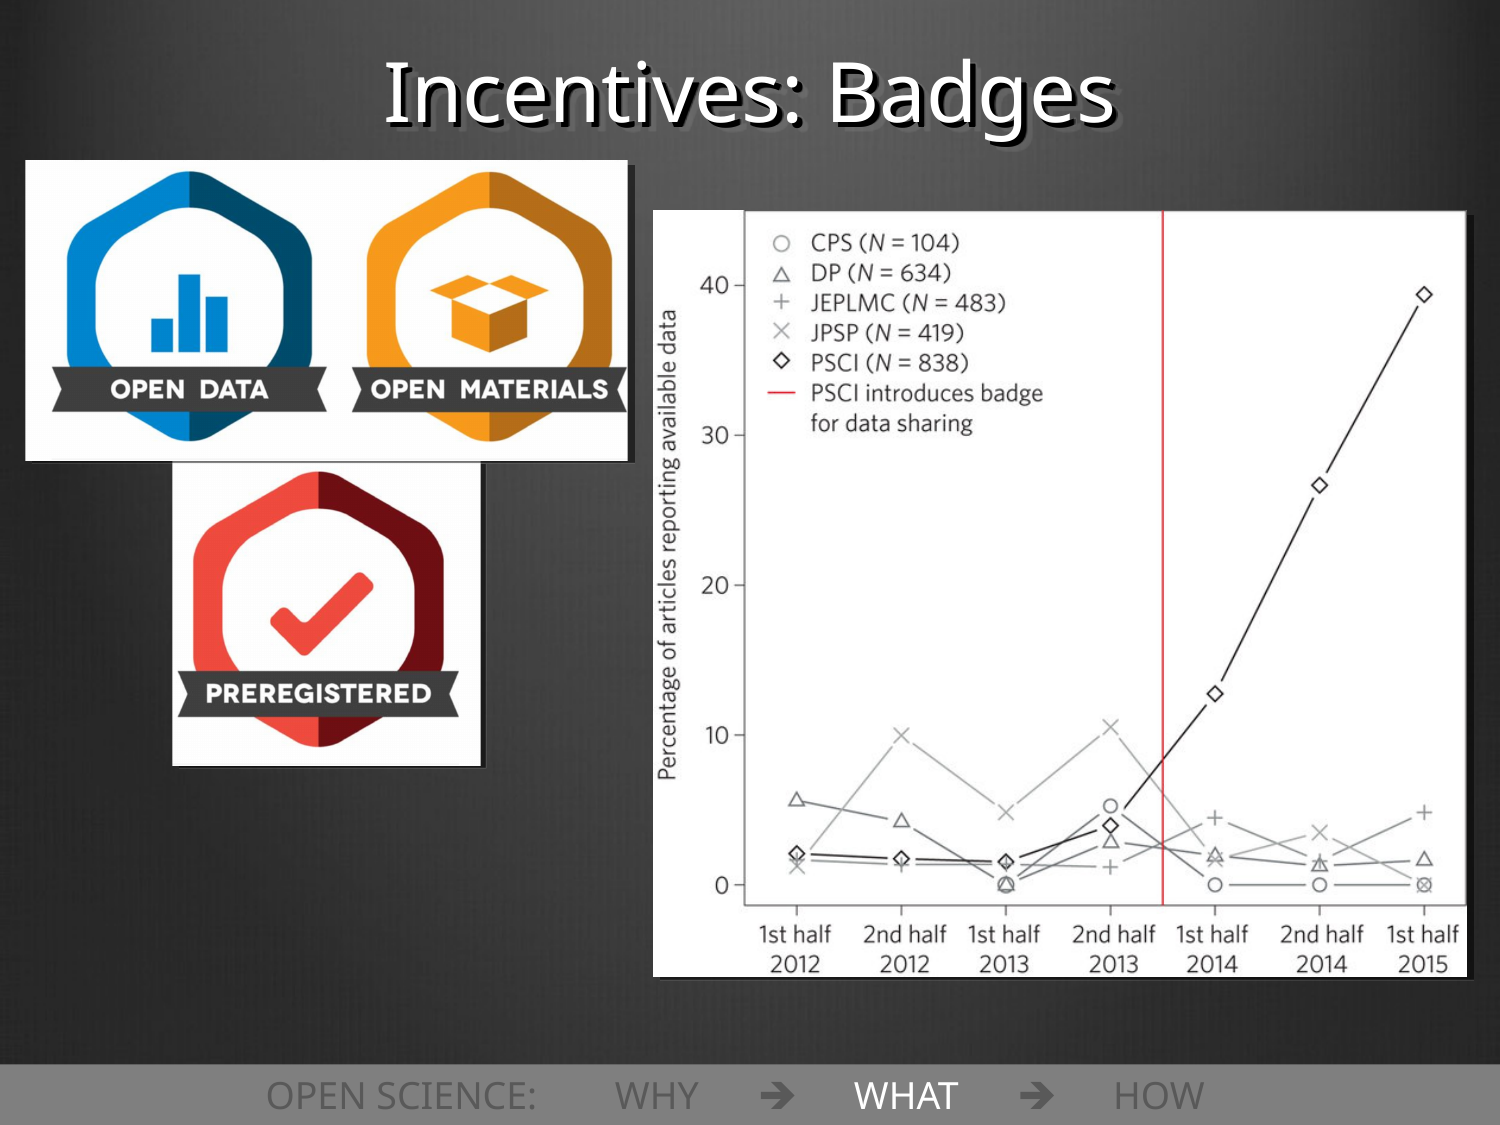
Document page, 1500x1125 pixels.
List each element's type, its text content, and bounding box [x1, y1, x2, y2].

title Incentives: Badges [112, 18, 1388, 161]
picture [25, 160, 628, 463]
text_box OPEN SCIENCE: WHY  WHAT  HOW [0, 1064, 1500, 1125]
picture [653, 210, 1467, 977]
picture [172, 464, 481, 766]
